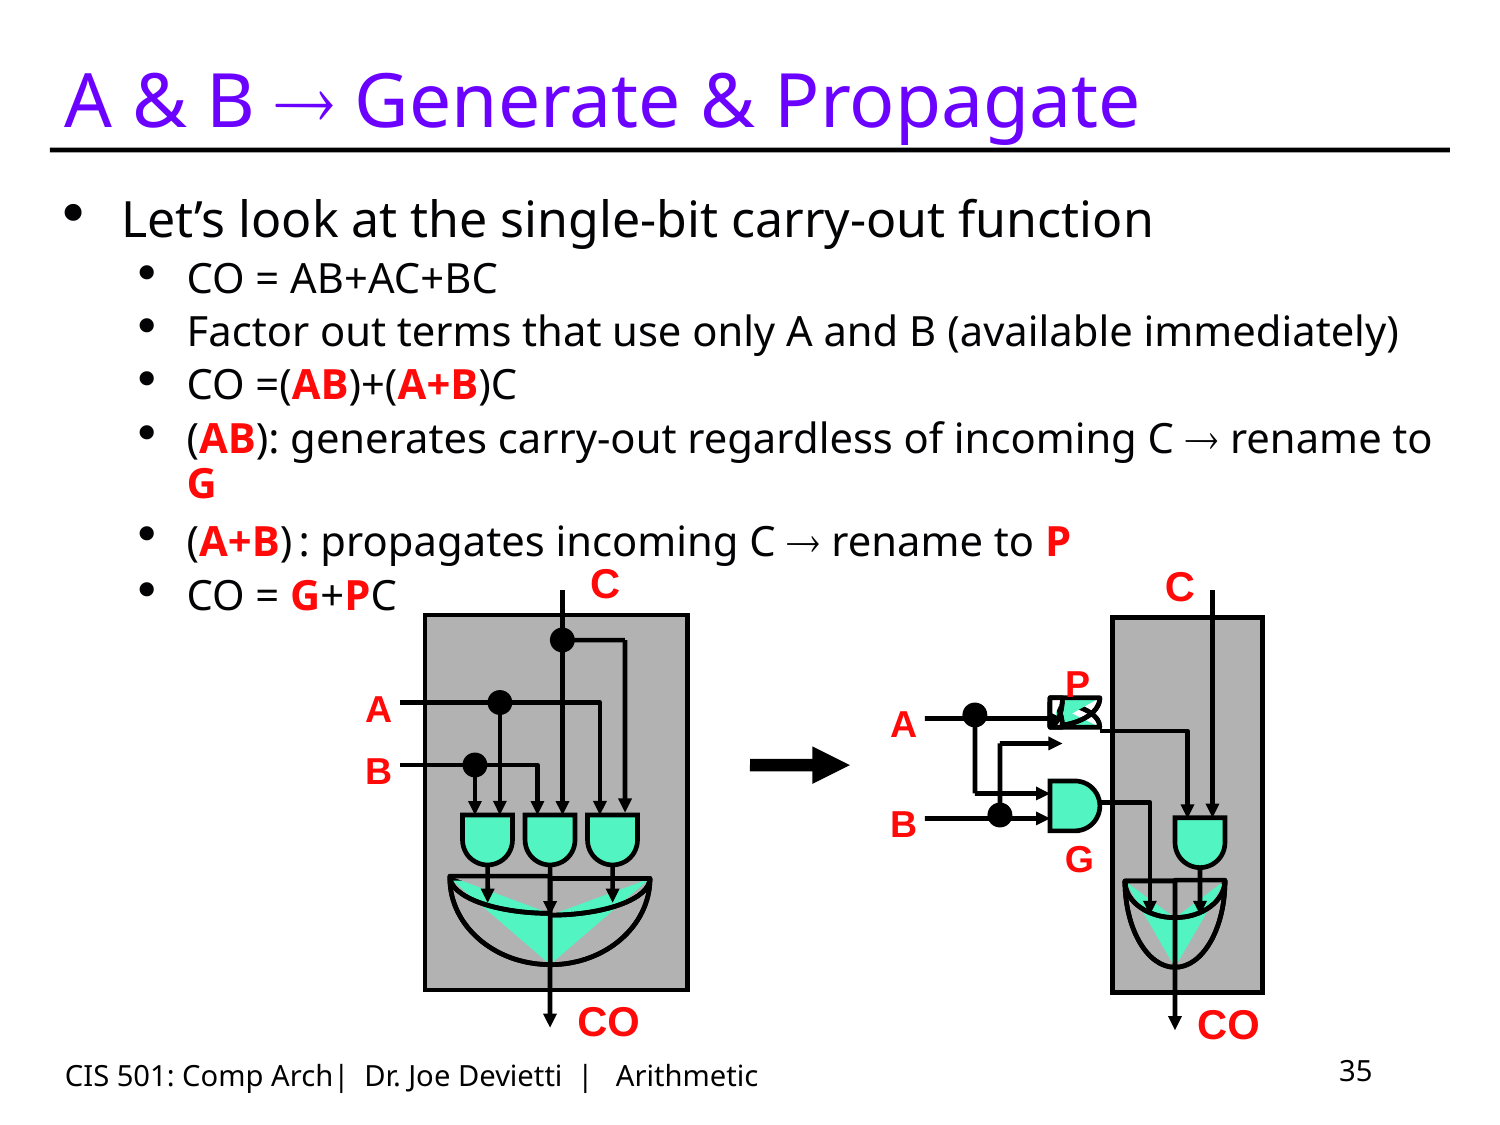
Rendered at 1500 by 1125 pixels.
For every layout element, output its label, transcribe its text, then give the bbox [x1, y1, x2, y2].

text_box <number> [1074, 1049, 1388, 1100]
text_box A [350, 677, 407, 738]
text_box B [875, 792, 932, 853]
text_box CIS 501: Comp Arch| Dr. Joe Devietti | Arithmetic [49, 1049, 988, 1100]
text_box Let’s look at the single-bit carry-out function CO = AB+AC+BC Factor out terms that use only A and B (available immediately) CO =(AB)+(A+B)C (AB): generates carry-out regardless of incoming C  rename to G (A+B) : propagates incoming C  rename to P CO = G+PC [49, 187, 1450, 610]
text_box [1049, 713, 1100, 728]
text_box A & B  Generate & Propagate [49, 37, 1363, 150]
text_box B [350, 739, 407, 800]
text_box [1003, 802, 1013, 816]
text_box [963, 721, 972, 728]
text_box CO [1182, 990, 1275, 1055]
text_box C [1150, 552, 1211, 618]
text_box CO [562, 987, 655, 1053]
text_box C [575, 549, 636, 615]
text_box A [875, 692, 932, 753]
text_box [978, 721, 986, 728]
text_box [962, 702, 988, 716]
text_box G [1050, 827, 1109, 888]
text_box [987, 802, 997, 816]
text_box [989, 821, 1011, 828]
text_box P [1050, 652, 1105, 713]
text_box [424, 615, 688, 991]
text_box [1049, 780, 1100, 831]
text_box [1112, 617, 1263, 993]
